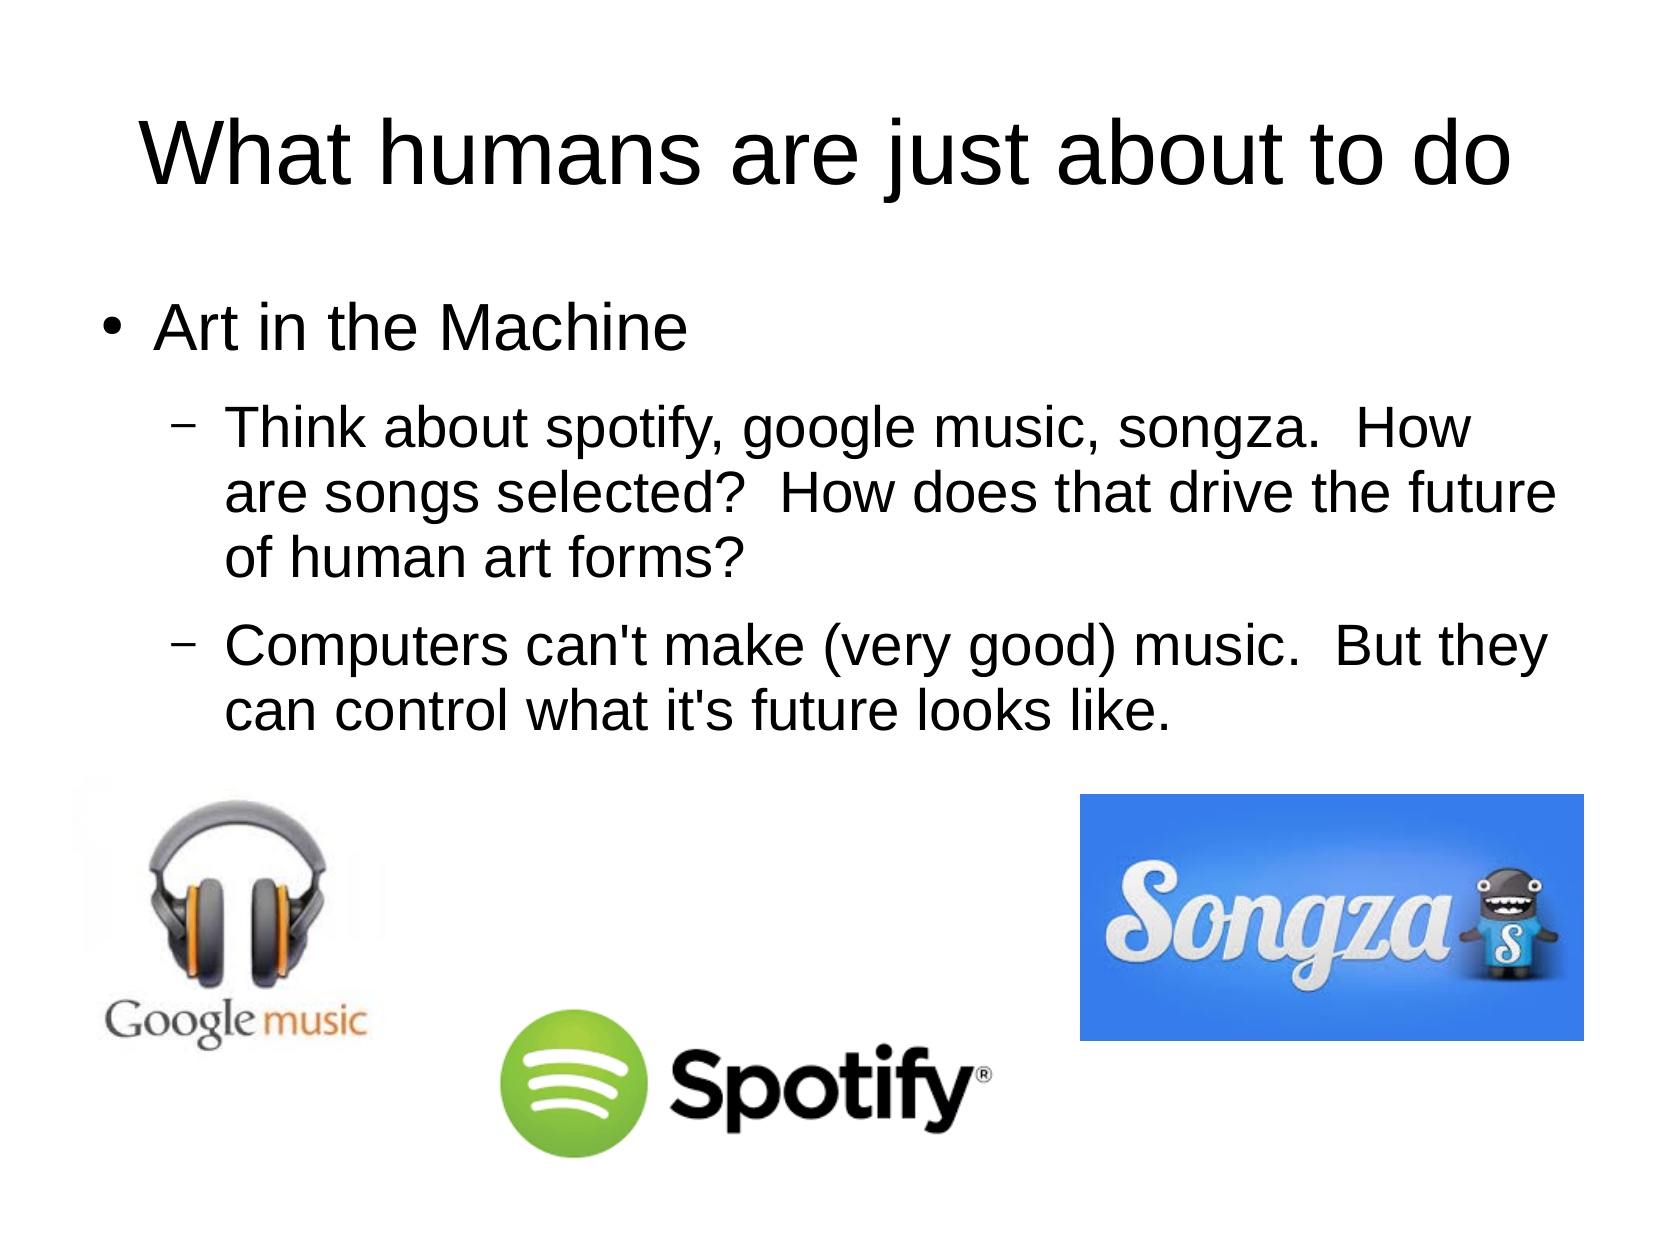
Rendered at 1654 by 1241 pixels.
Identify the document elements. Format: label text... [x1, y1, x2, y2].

picture [1080, 794, 1584, 1041]
picture [465, 974, 1028, 1194]
list Art in the Machine Think about spotify, google music, songza. How are songs selected? How does that drive the future of human art forms? Computers can't make (very good) music. But they can control what it's future looks like. [82, 290, 1571, 1010]
title What humans are just about to do [82, 49, 1571, 257]
picture [60, 764, 412, 1117]
